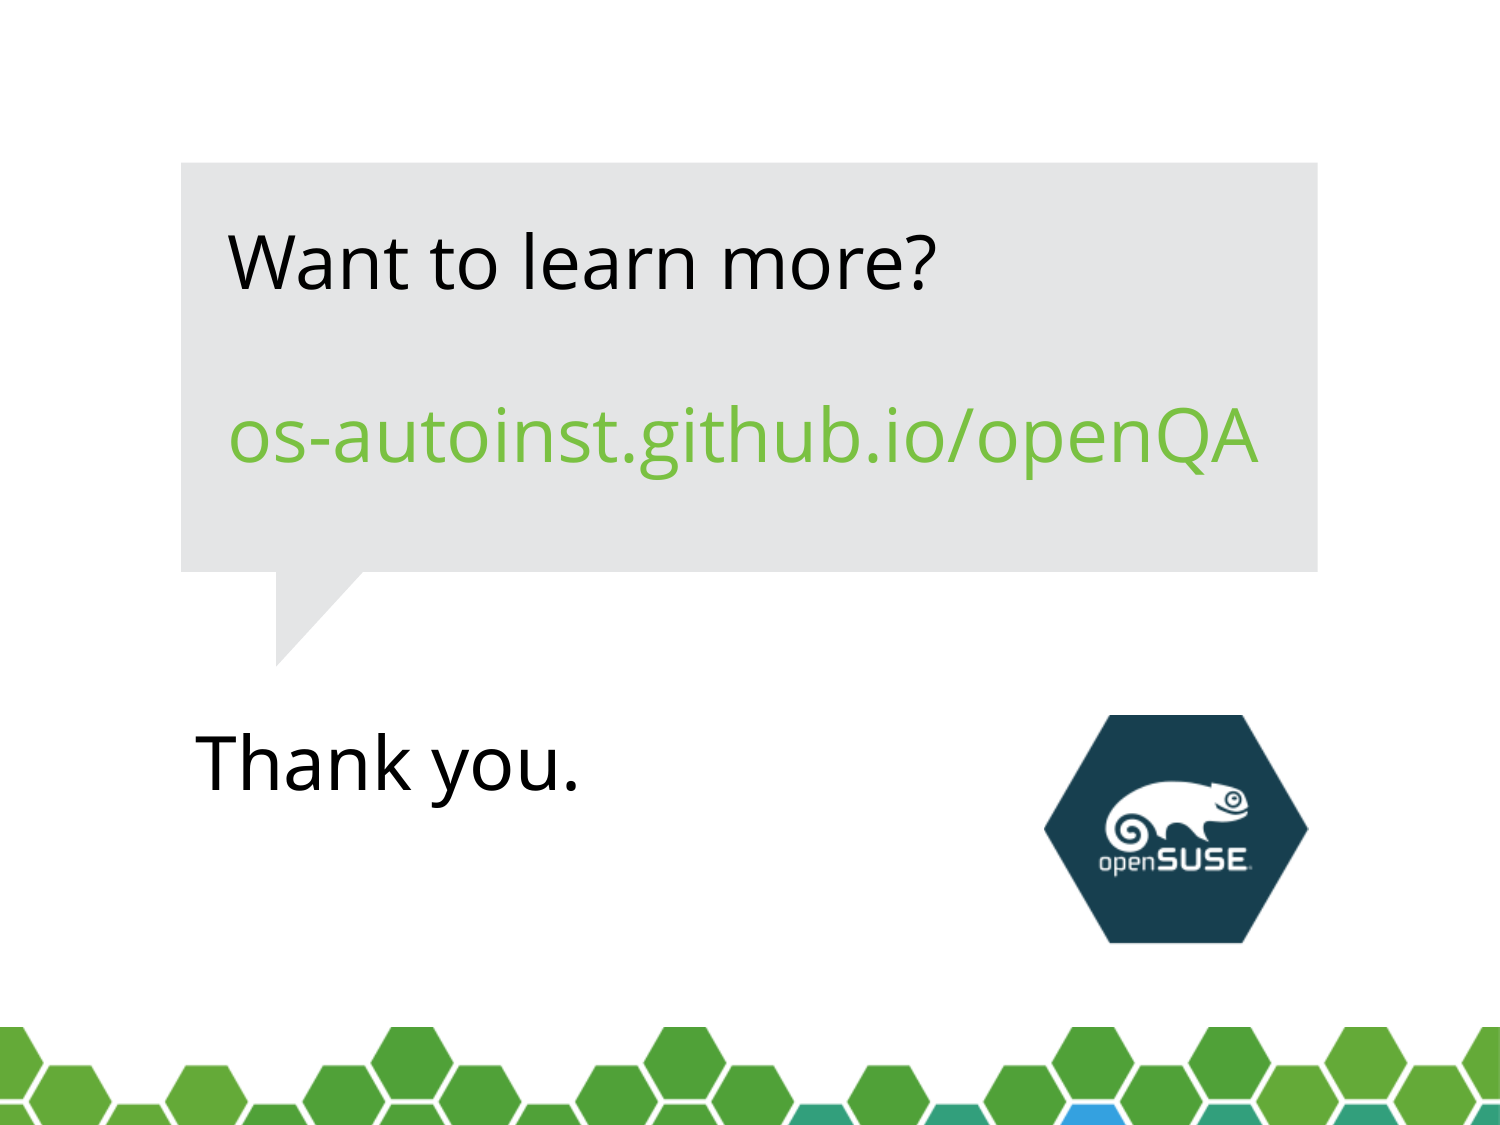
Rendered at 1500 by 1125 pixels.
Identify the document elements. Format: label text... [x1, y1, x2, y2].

text_box Want to learn more? os-autoinst.github.io/openQA [212, 205, 1288, 489]
picture [1044, 715, 1309, 945]
picture [0, 1027, 1500, 1125]
